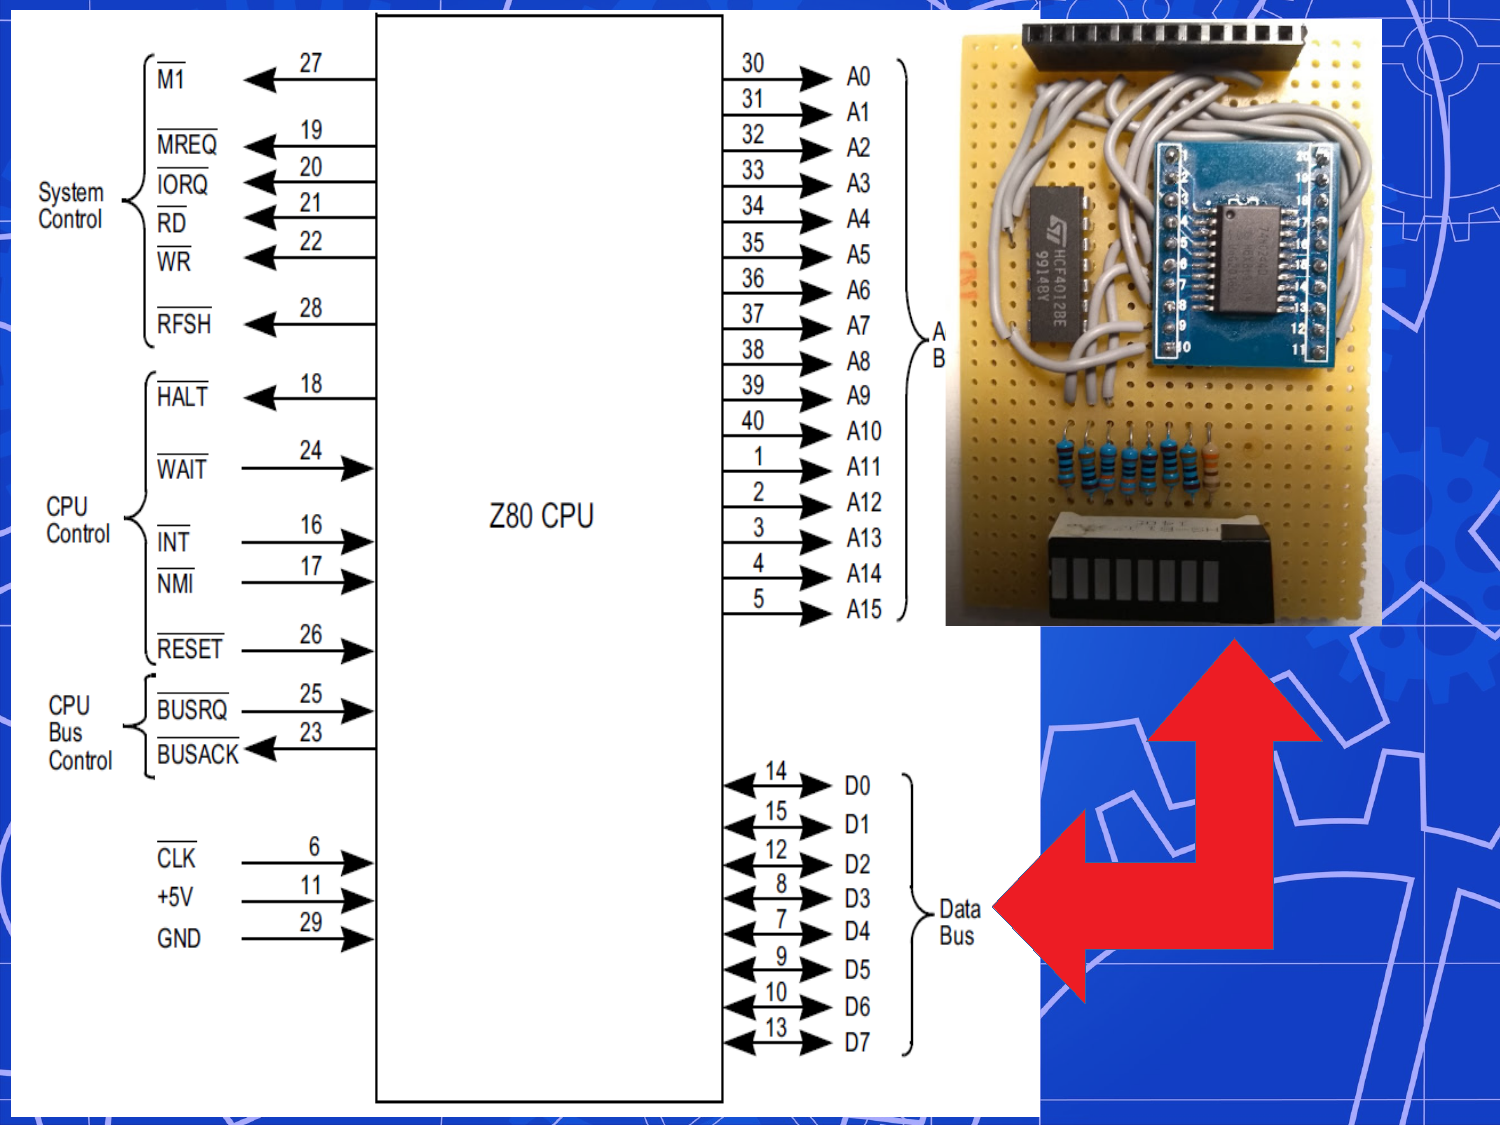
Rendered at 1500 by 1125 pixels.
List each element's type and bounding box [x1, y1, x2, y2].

picture [0, 0, 1500, 1125]
text_box [992, 637, 1323, 1004]
